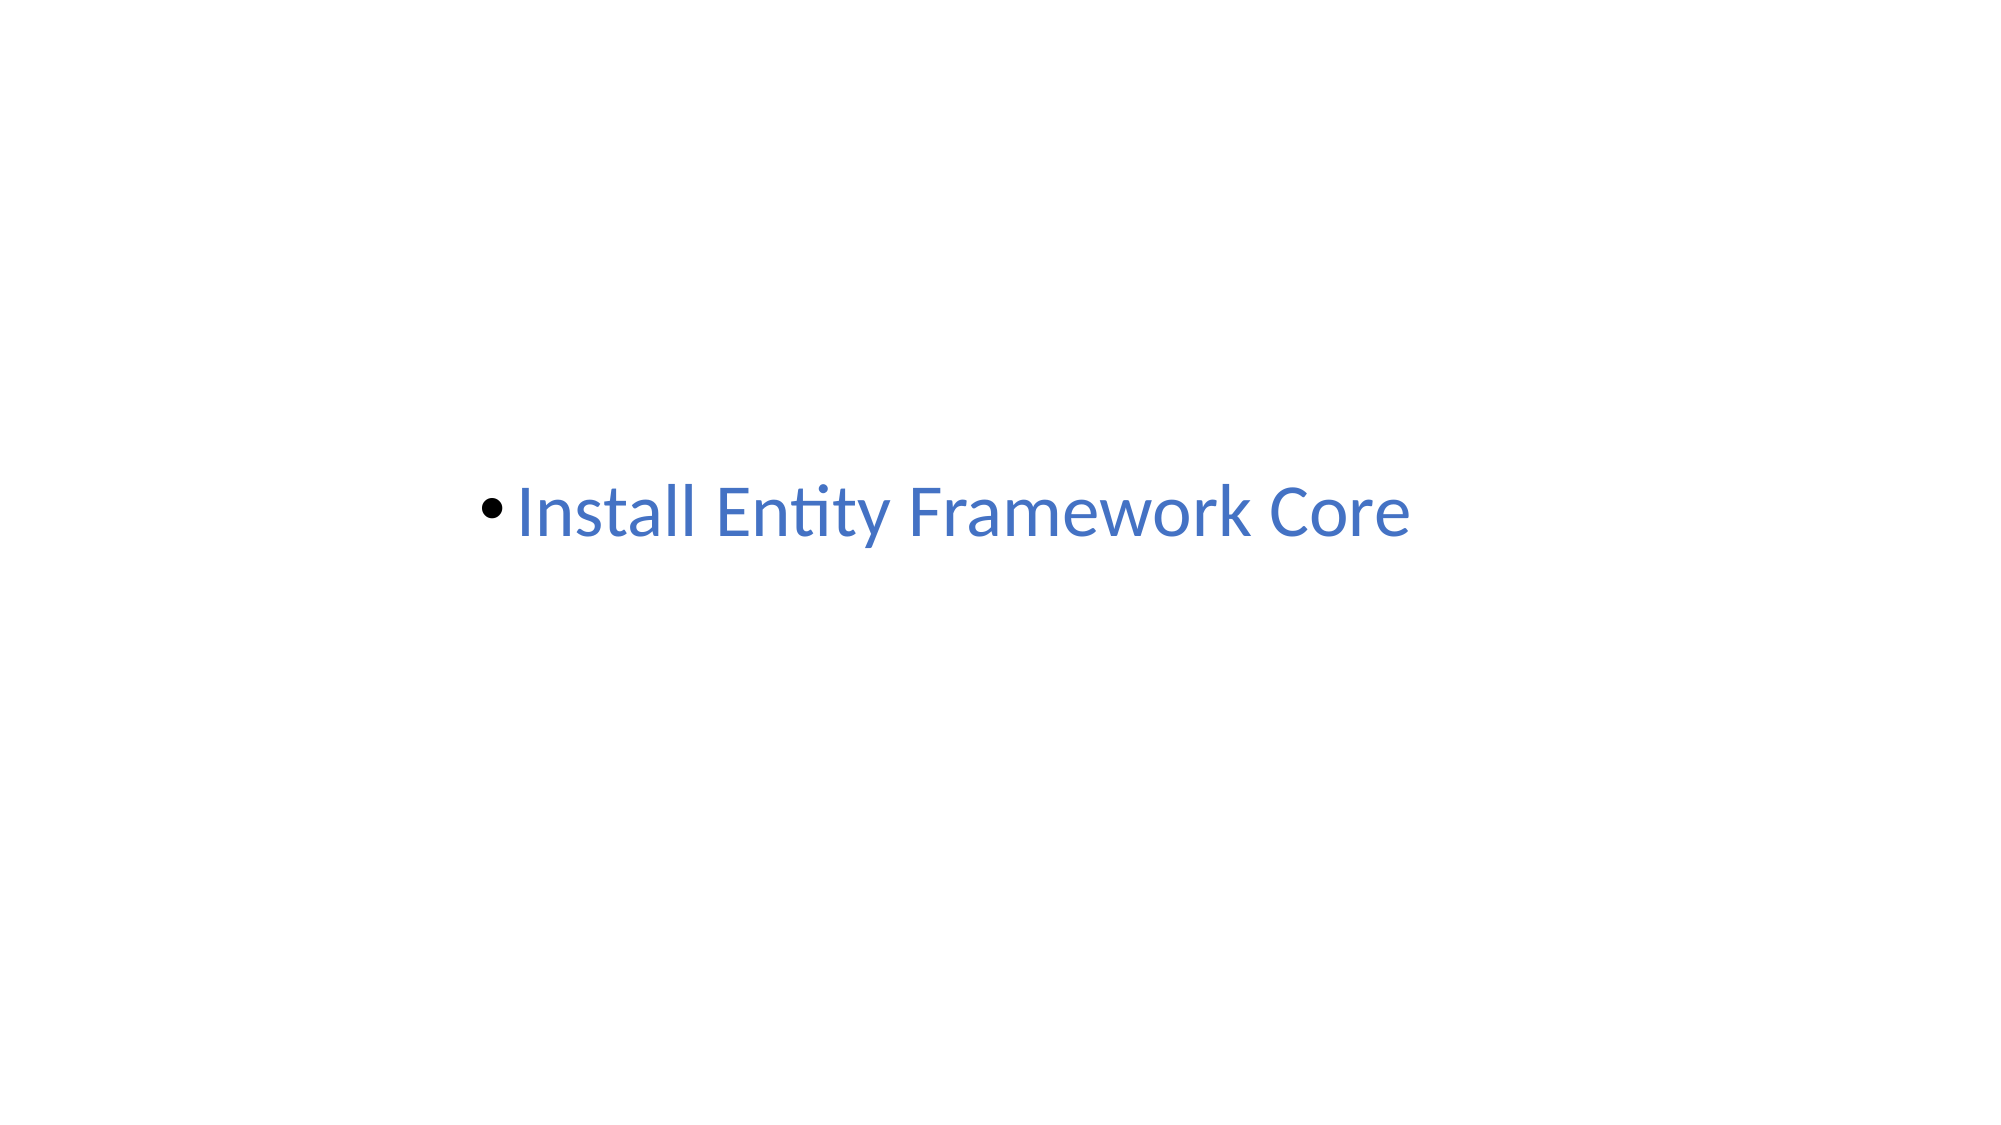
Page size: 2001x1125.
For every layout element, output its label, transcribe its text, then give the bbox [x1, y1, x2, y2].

list Install Entity Framework Core [411, 464, 1480, 661]
